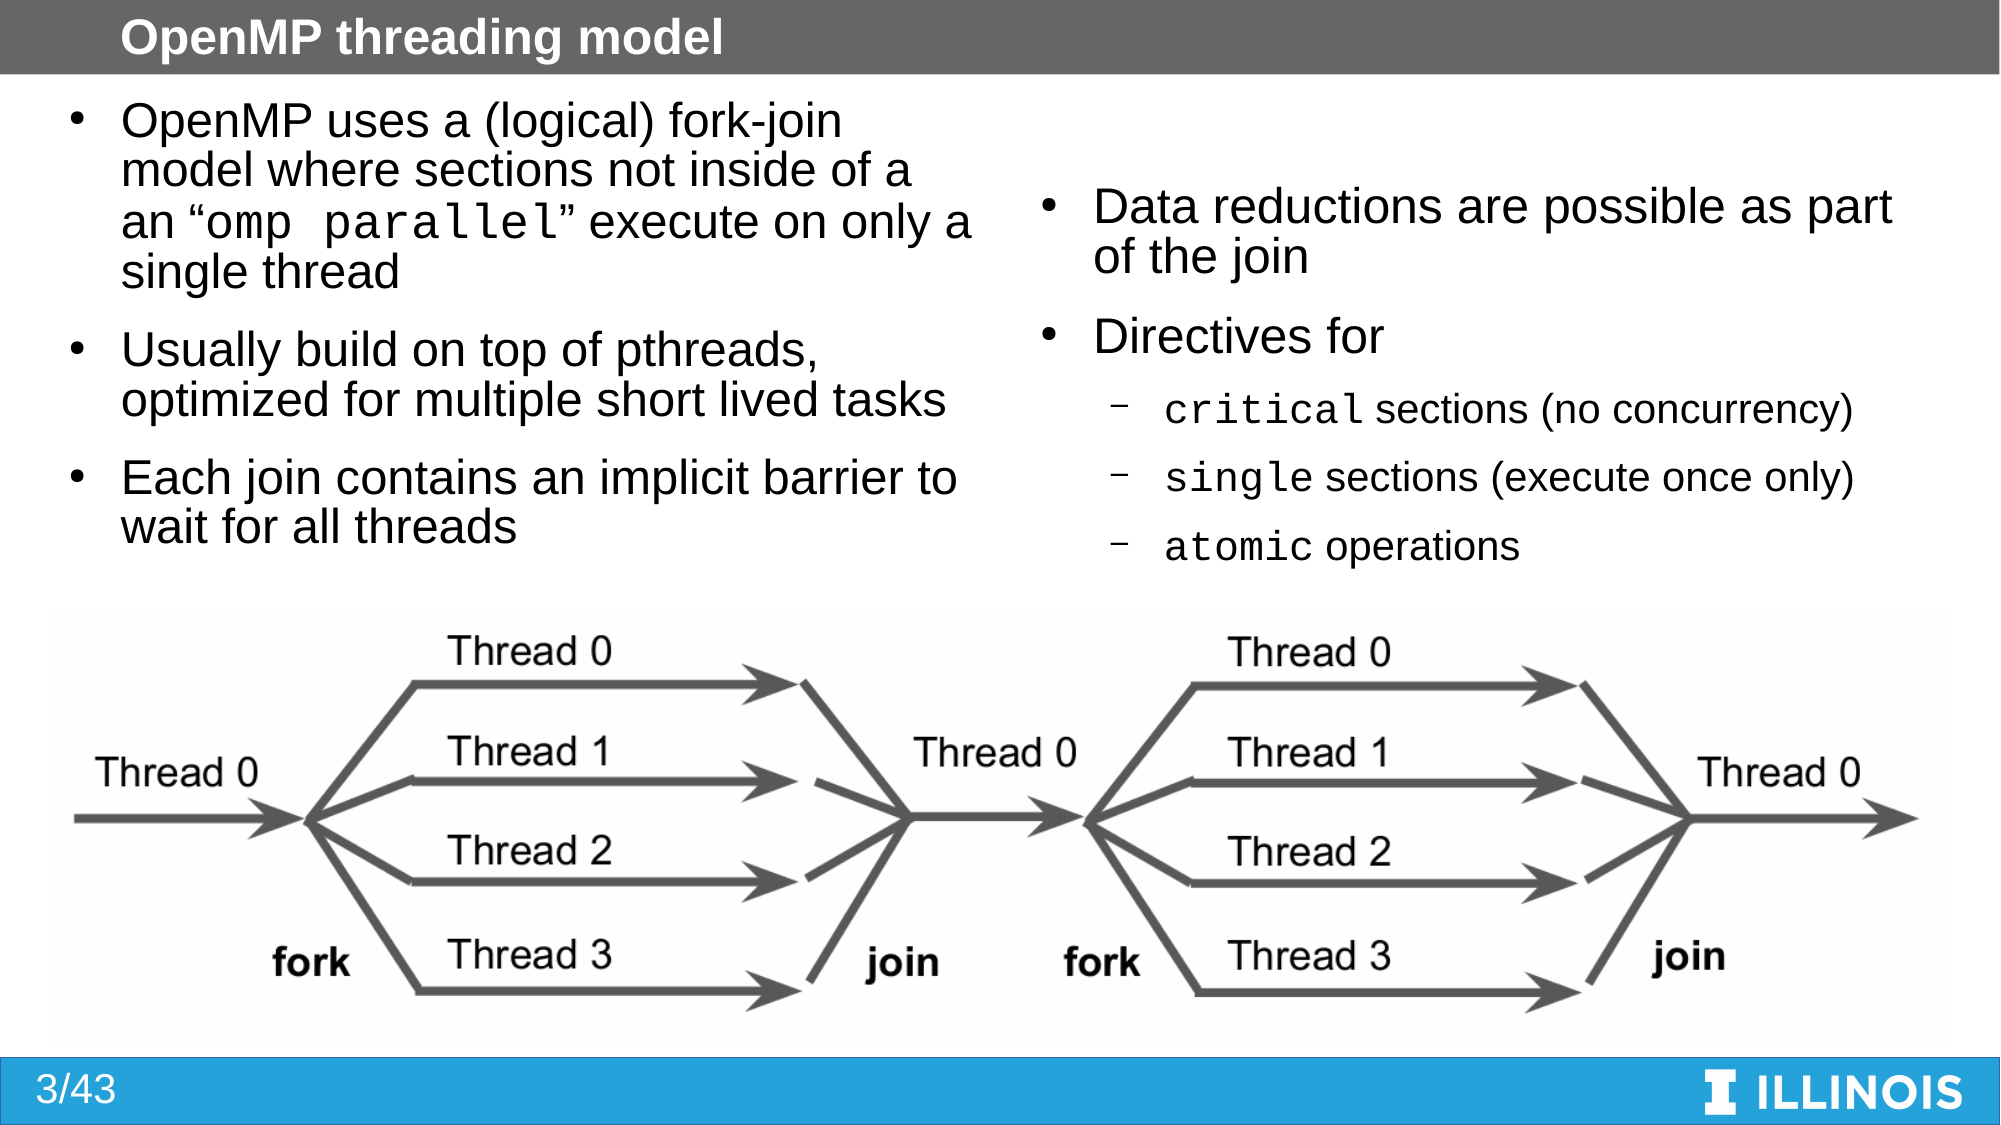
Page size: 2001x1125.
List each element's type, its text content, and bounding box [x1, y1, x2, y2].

list Data reductions are possible as part of the join Directives for critical sections (no concurrency) single sections (execute once only) atomic operations [1022, 183, 1901, 584]
title OpenMP threading model [0, 0, 2000, 75]
list OpenMP uses a (logical) fork-join model where sections not inside of a an “omp parallel” execute on only a single thread Usually build on top of pthreads, optimized for multiple short lived tasks Each join contains an implicit barrier to wait for all threads [51, 97, 978, 556]
picture [1705, 1069, 1962, 1115]
picture [51, 613, 1949, 1043]
